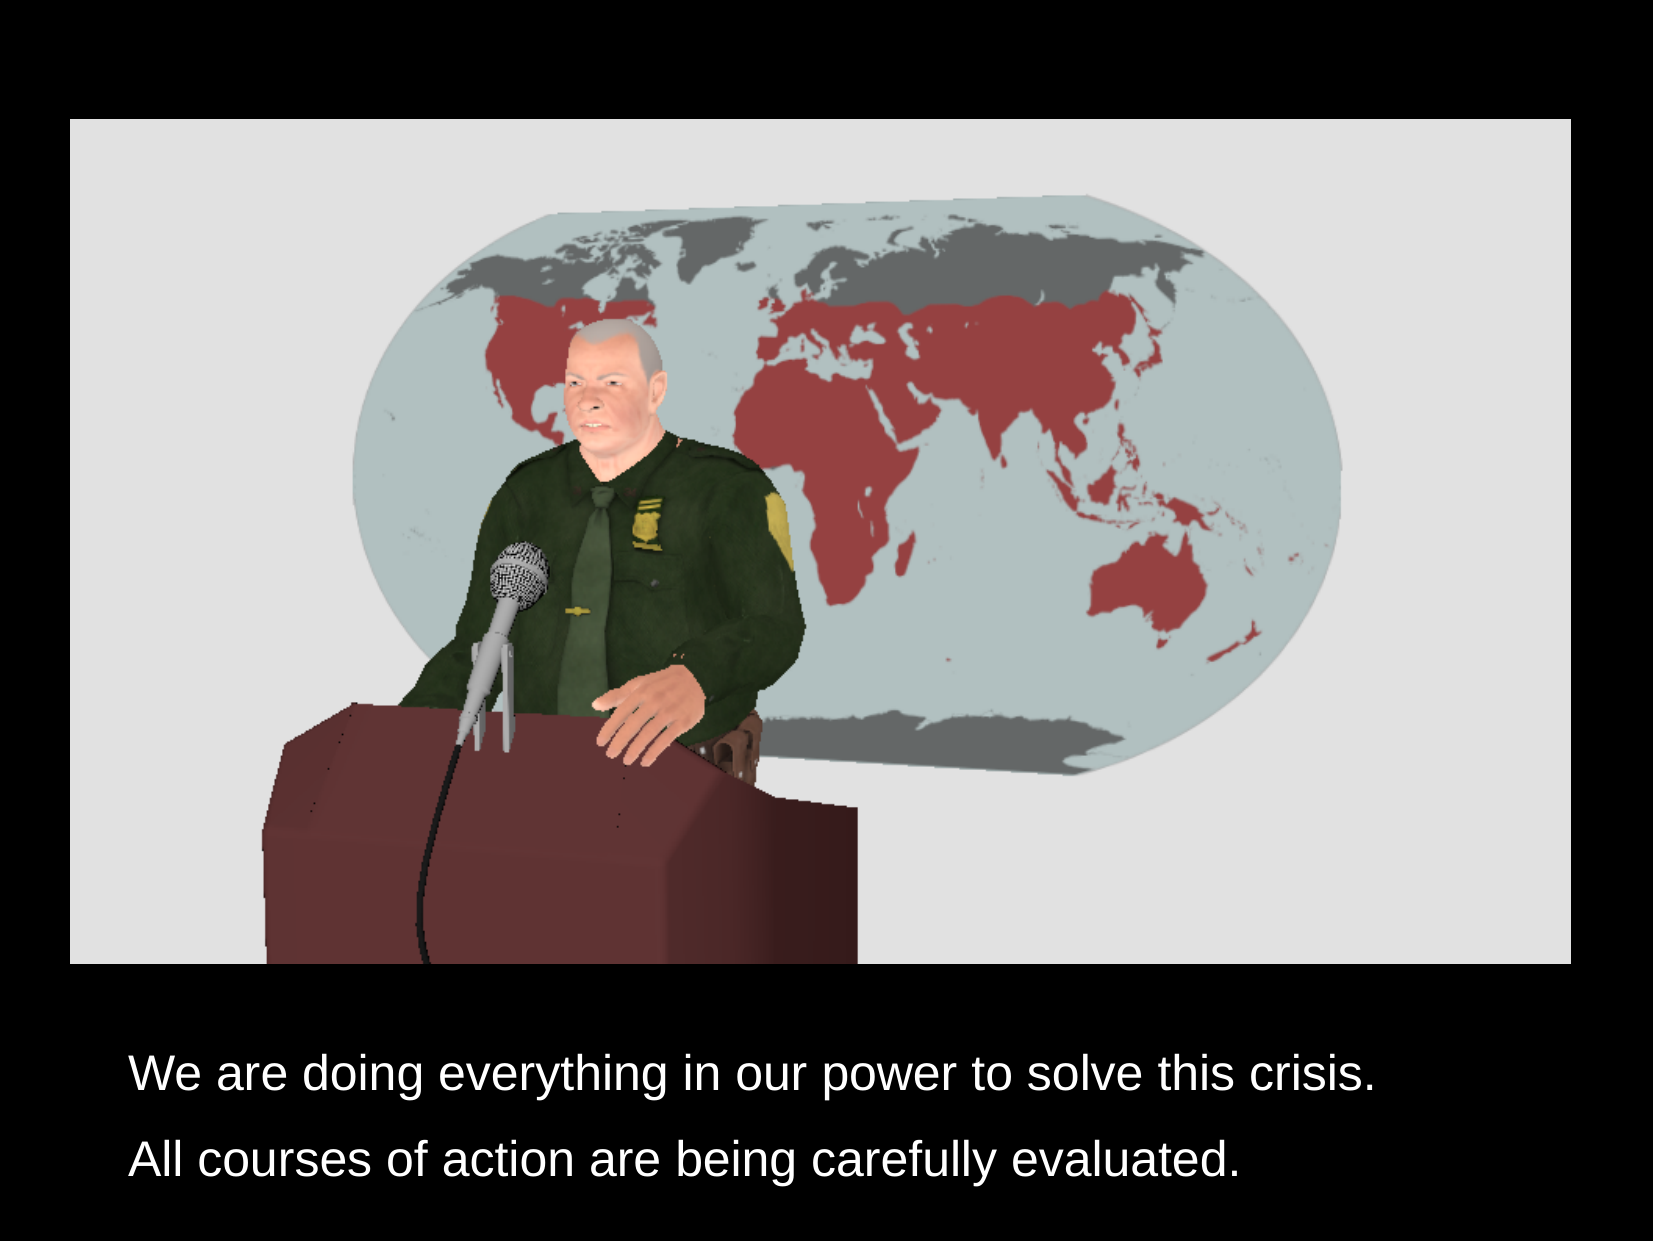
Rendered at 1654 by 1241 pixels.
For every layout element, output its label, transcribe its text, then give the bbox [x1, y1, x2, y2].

list We are doing everything in our power to solve this crisis. All courses of action are being carefully evaluated. [57, 1045, 1546, 1241]
picture [70, 119, 1571, 964]
